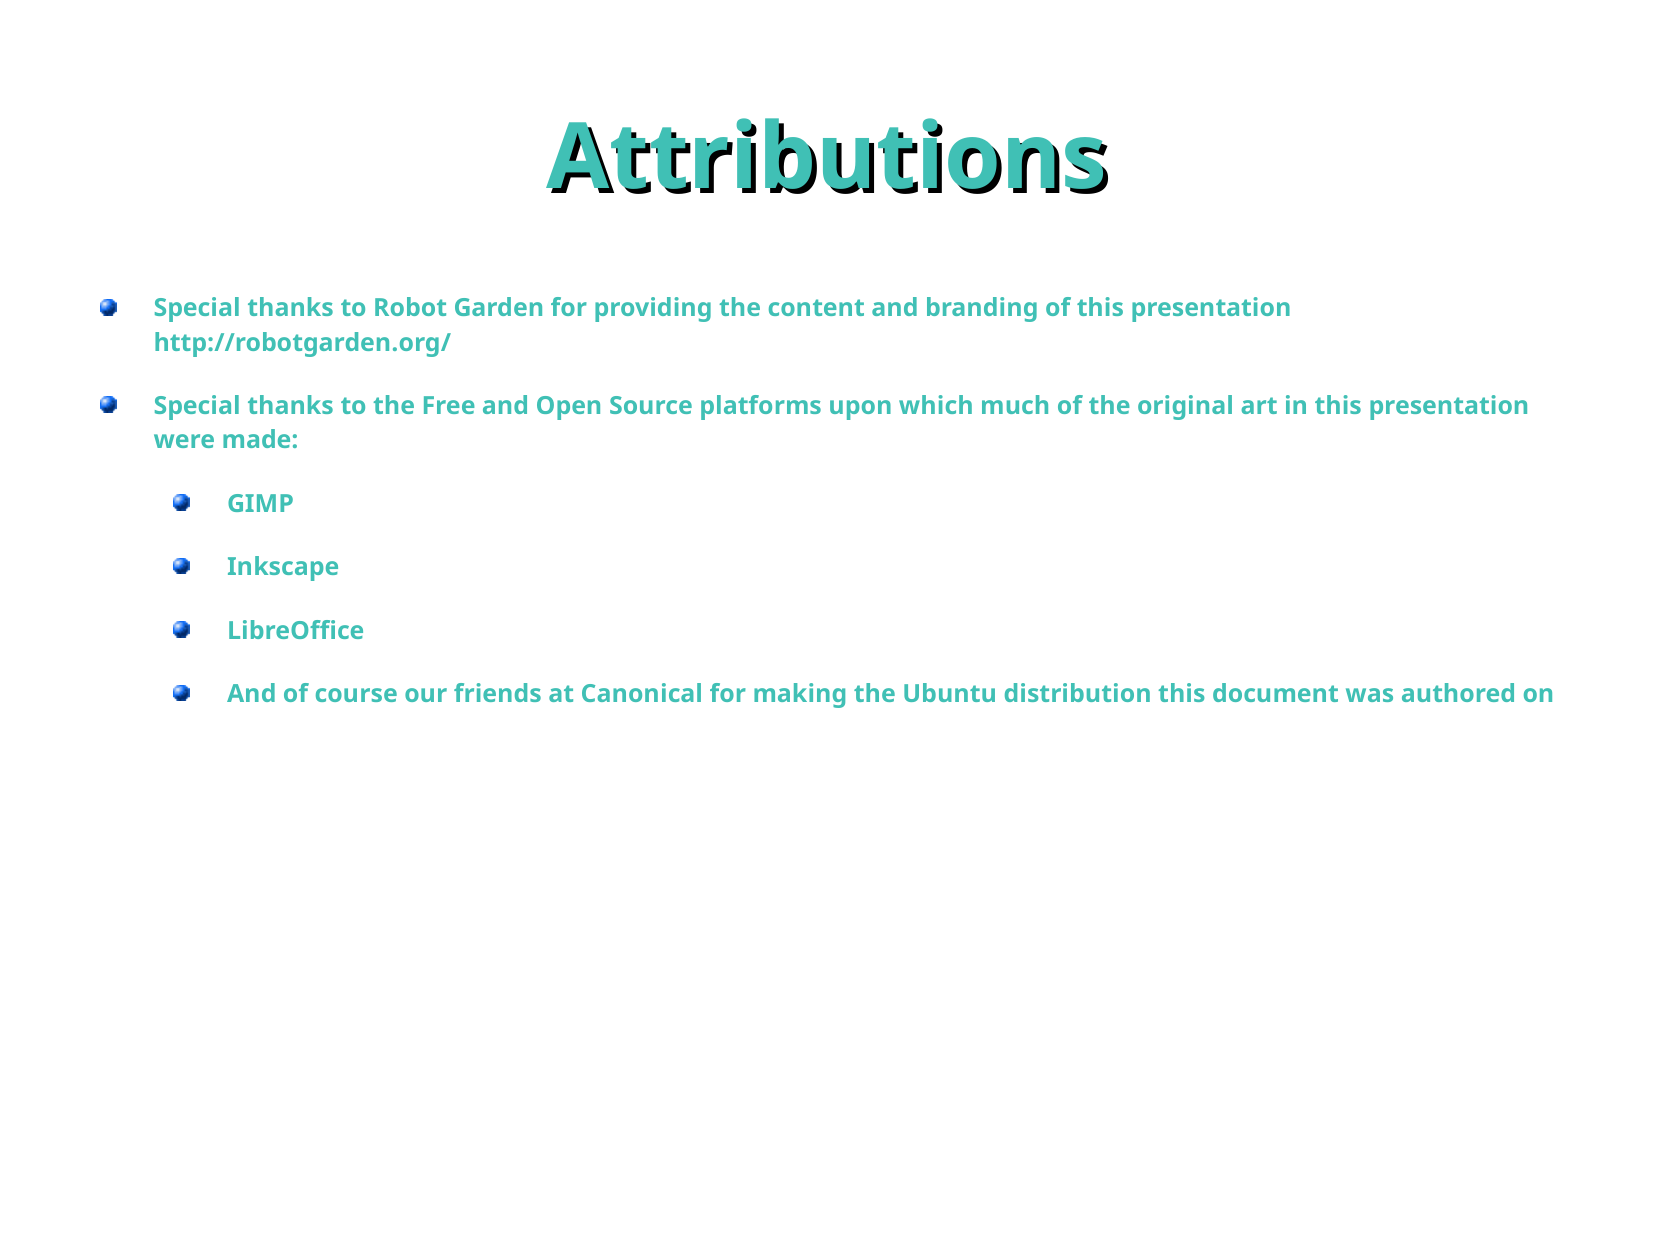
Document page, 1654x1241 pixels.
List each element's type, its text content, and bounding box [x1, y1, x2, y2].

list Special thanks to Robot Garden for providing the content and branding of this presentation http://robotgarden.org/ Special thanks to the Free and Open Source platforms upon which much of the original art in this presentation were made: GIMP Inkscape LibreOffice And of course our friends at Canonical for making the Ubuntu distribution this document was authored on [82, 290, 1571, 1010]
title Attributions [82, 49, 1571, 257]
